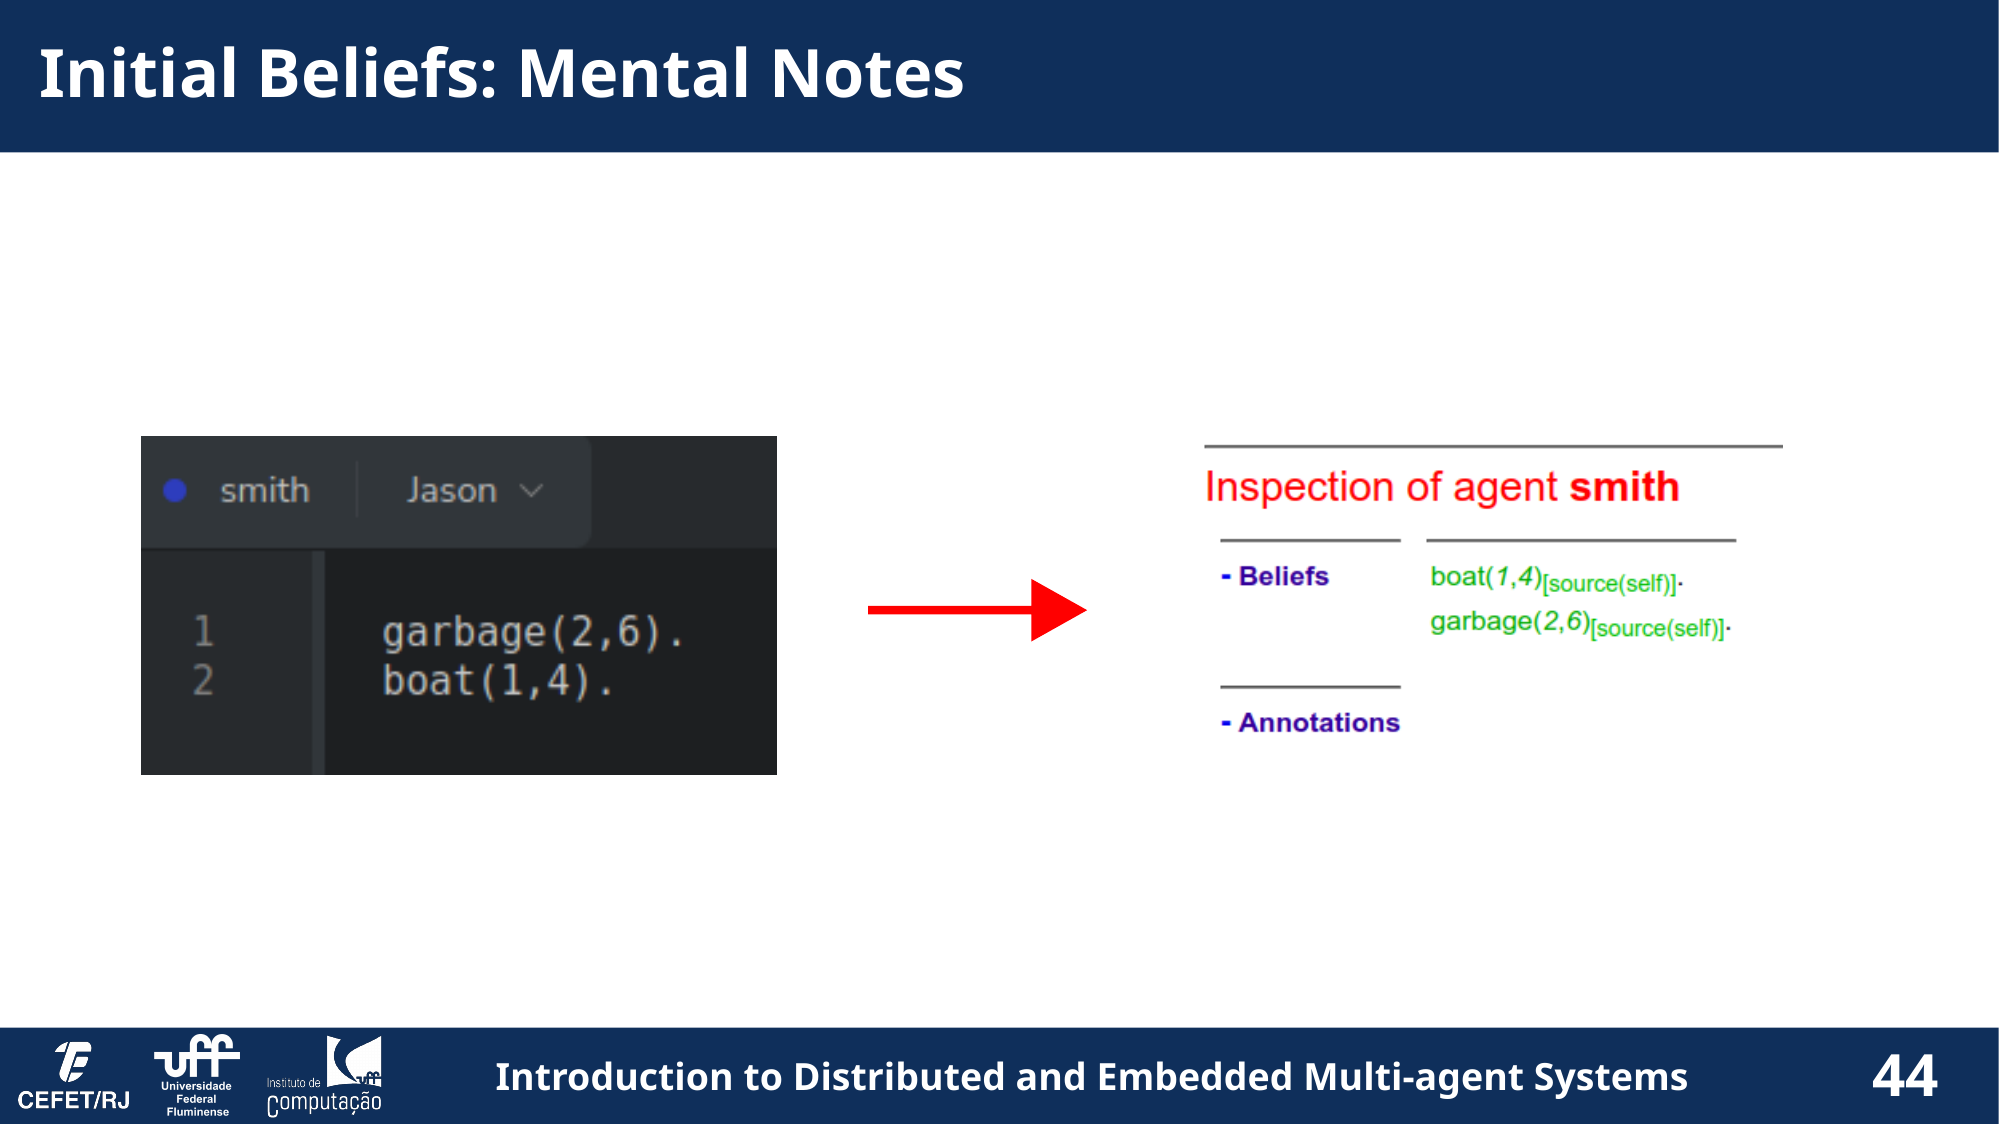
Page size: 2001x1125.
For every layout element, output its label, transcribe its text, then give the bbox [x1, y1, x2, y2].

picture [141, 436, 777, 775]
text_box [868, 578, 1088, 642]
text_box Initial Beliefs: Mental Notes [25, 23, 1999, 119]
picture [265, 1033, 383, 1118]
picture [1192, 431, 1783, 772]
picture [18, 1021, 129, 1125]
picture [153, 1033, 241, 1121]
